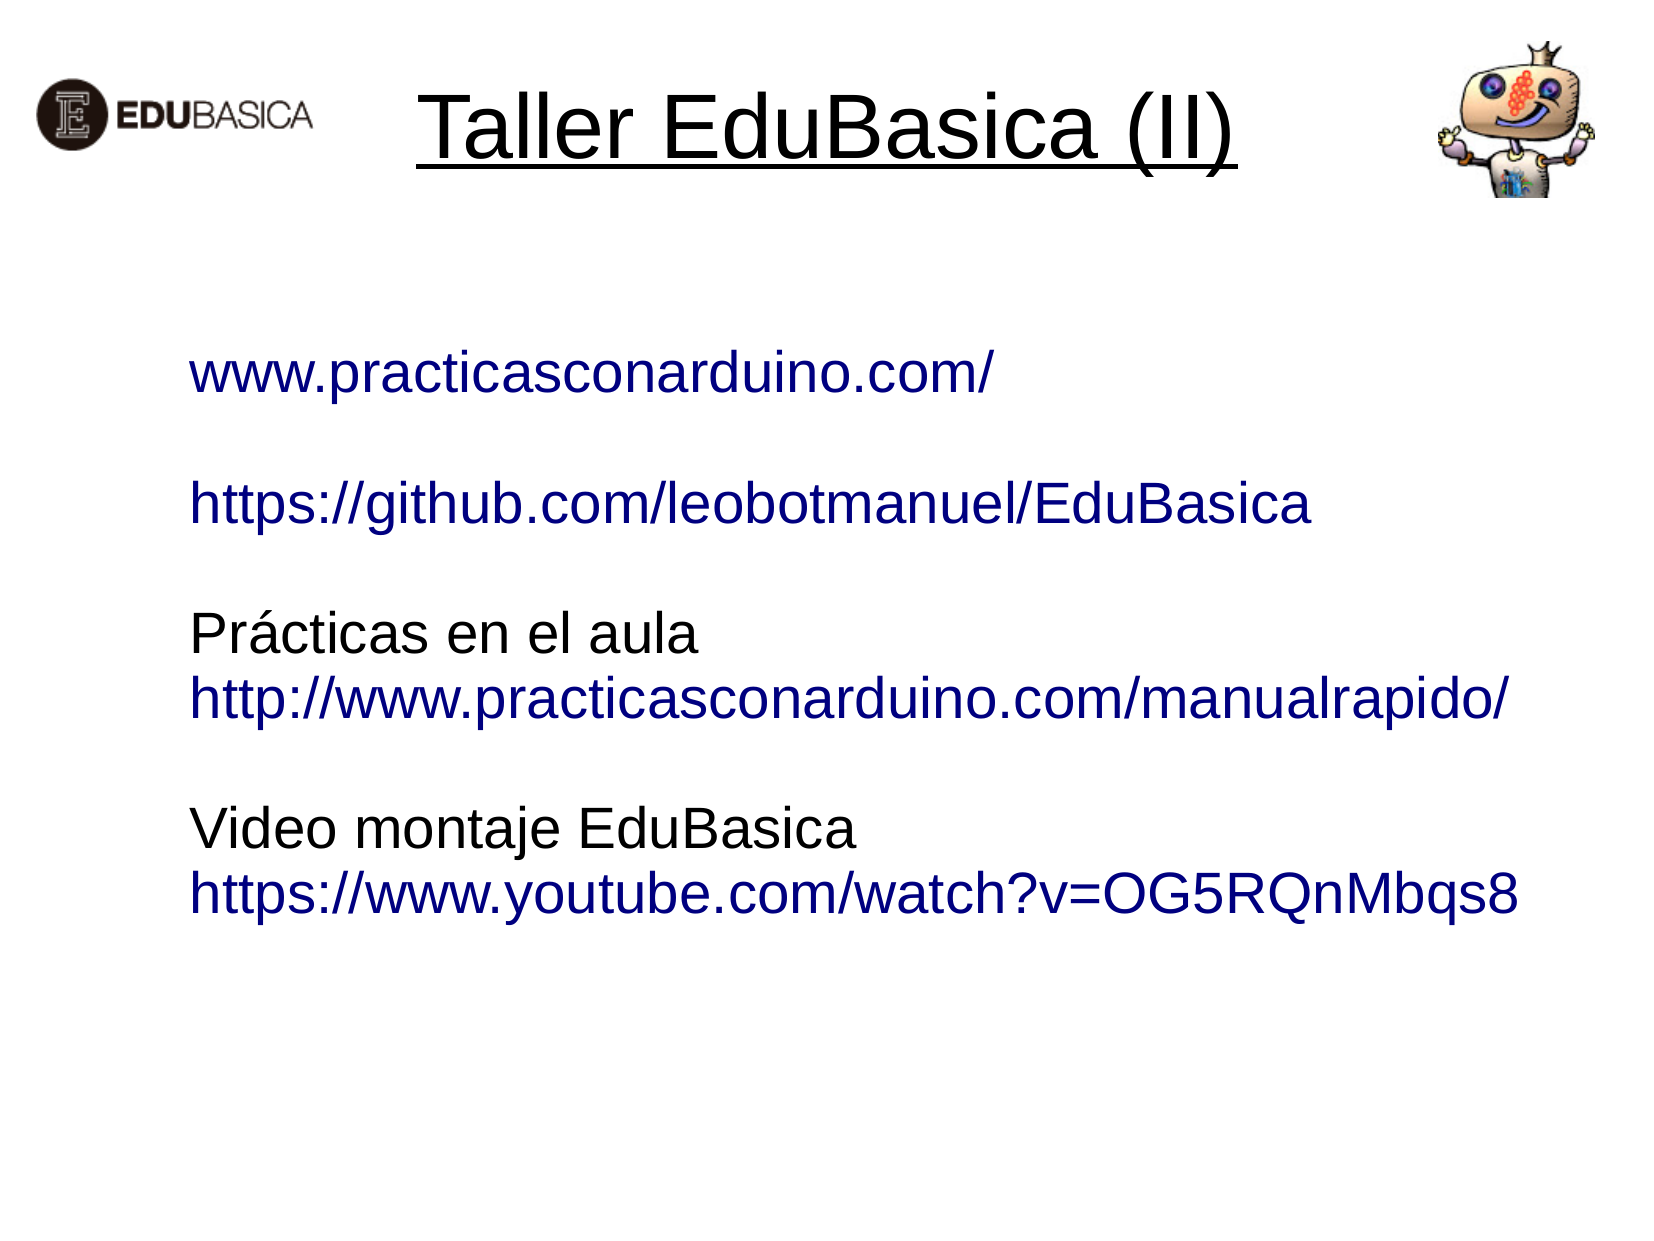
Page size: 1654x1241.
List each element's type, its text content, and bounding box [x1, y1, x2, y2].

title Taller EduBasica (II) [82, 23, 1571, 231]
text_box www.practicasconarduino.com/ https://github.com/leobotmanuel/EduBasica Prácticas en el aula http://www.practicasconarduino.com/manualrapido/ Video montaje EduBasica https://www.youtube.com/watch?v=OG5RQnMbqs8 [175, 332, 1560, 1123]
picture [35, 77, 316, 154]
picture [1438, 41, 1595, 198]
